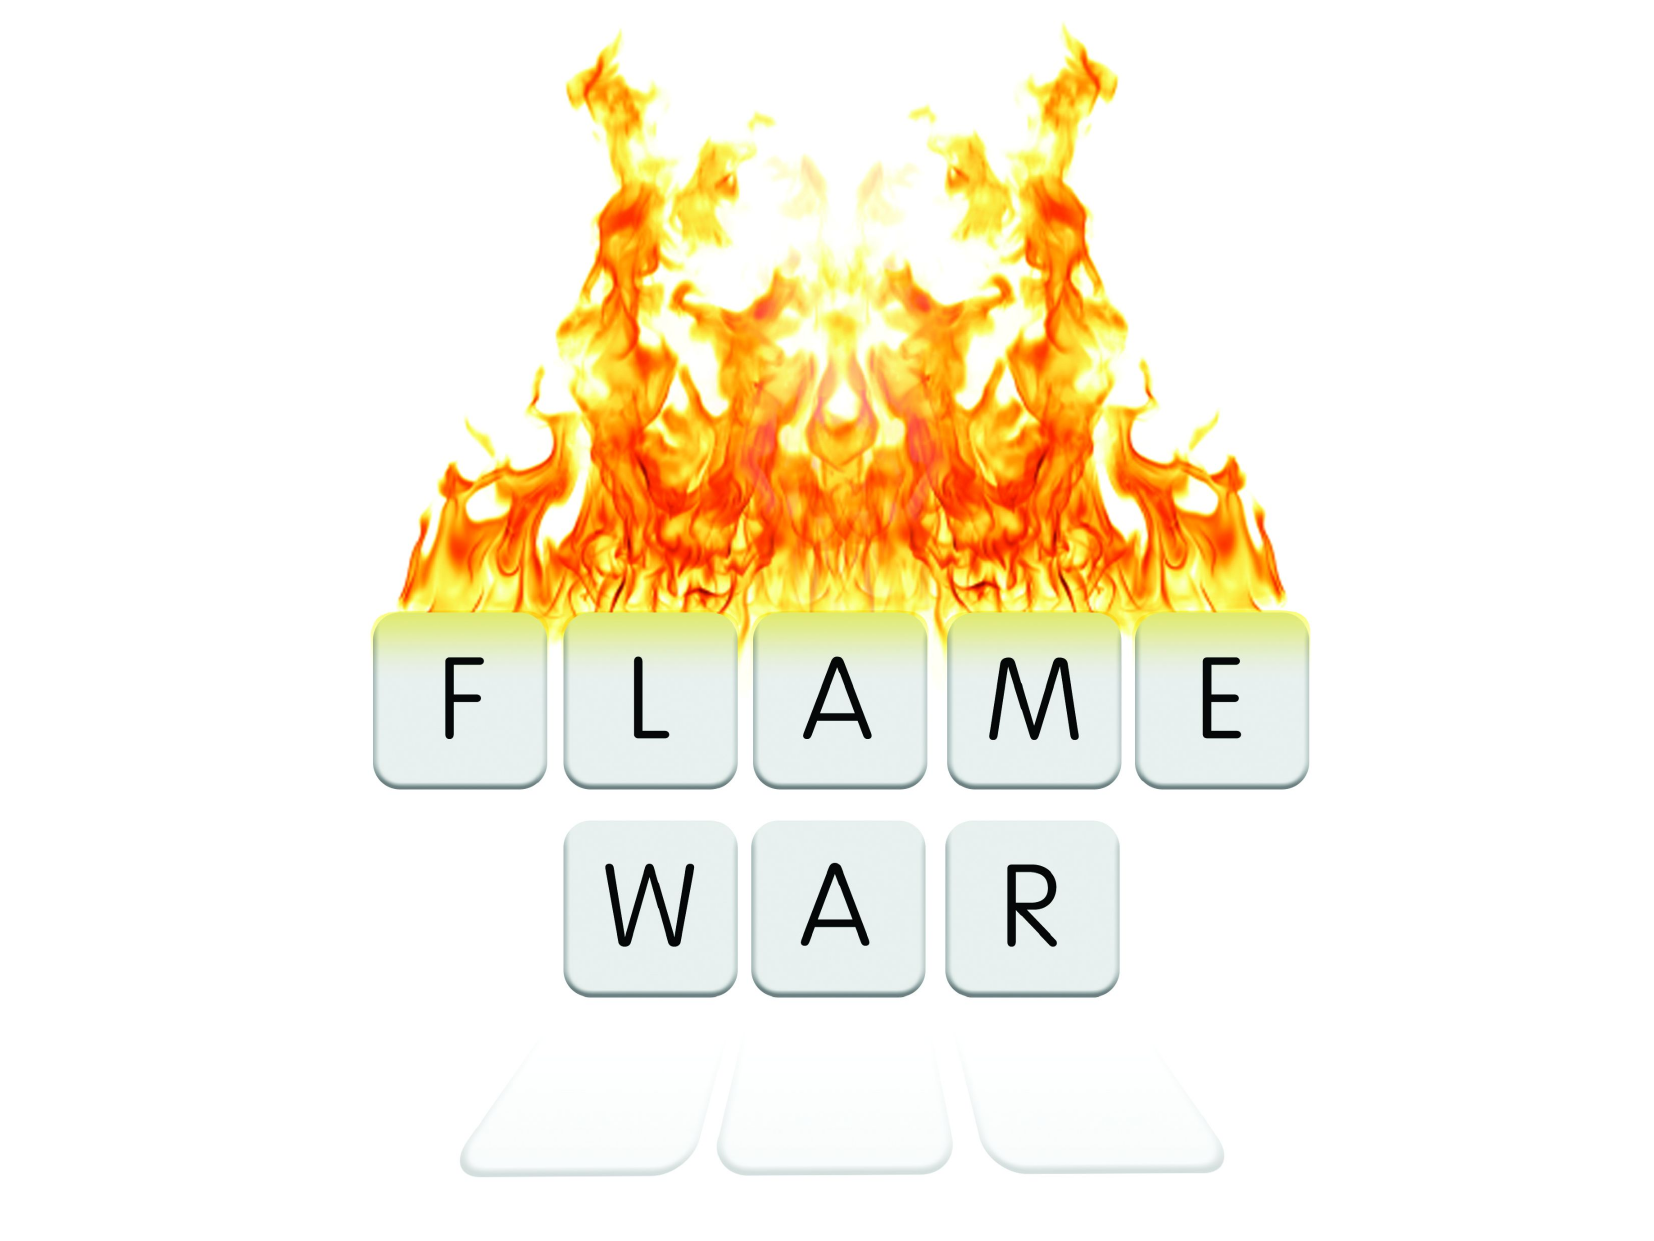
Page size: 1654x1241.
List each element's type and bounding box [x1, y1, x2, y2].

picture [295, 4, 1384, 1241]
